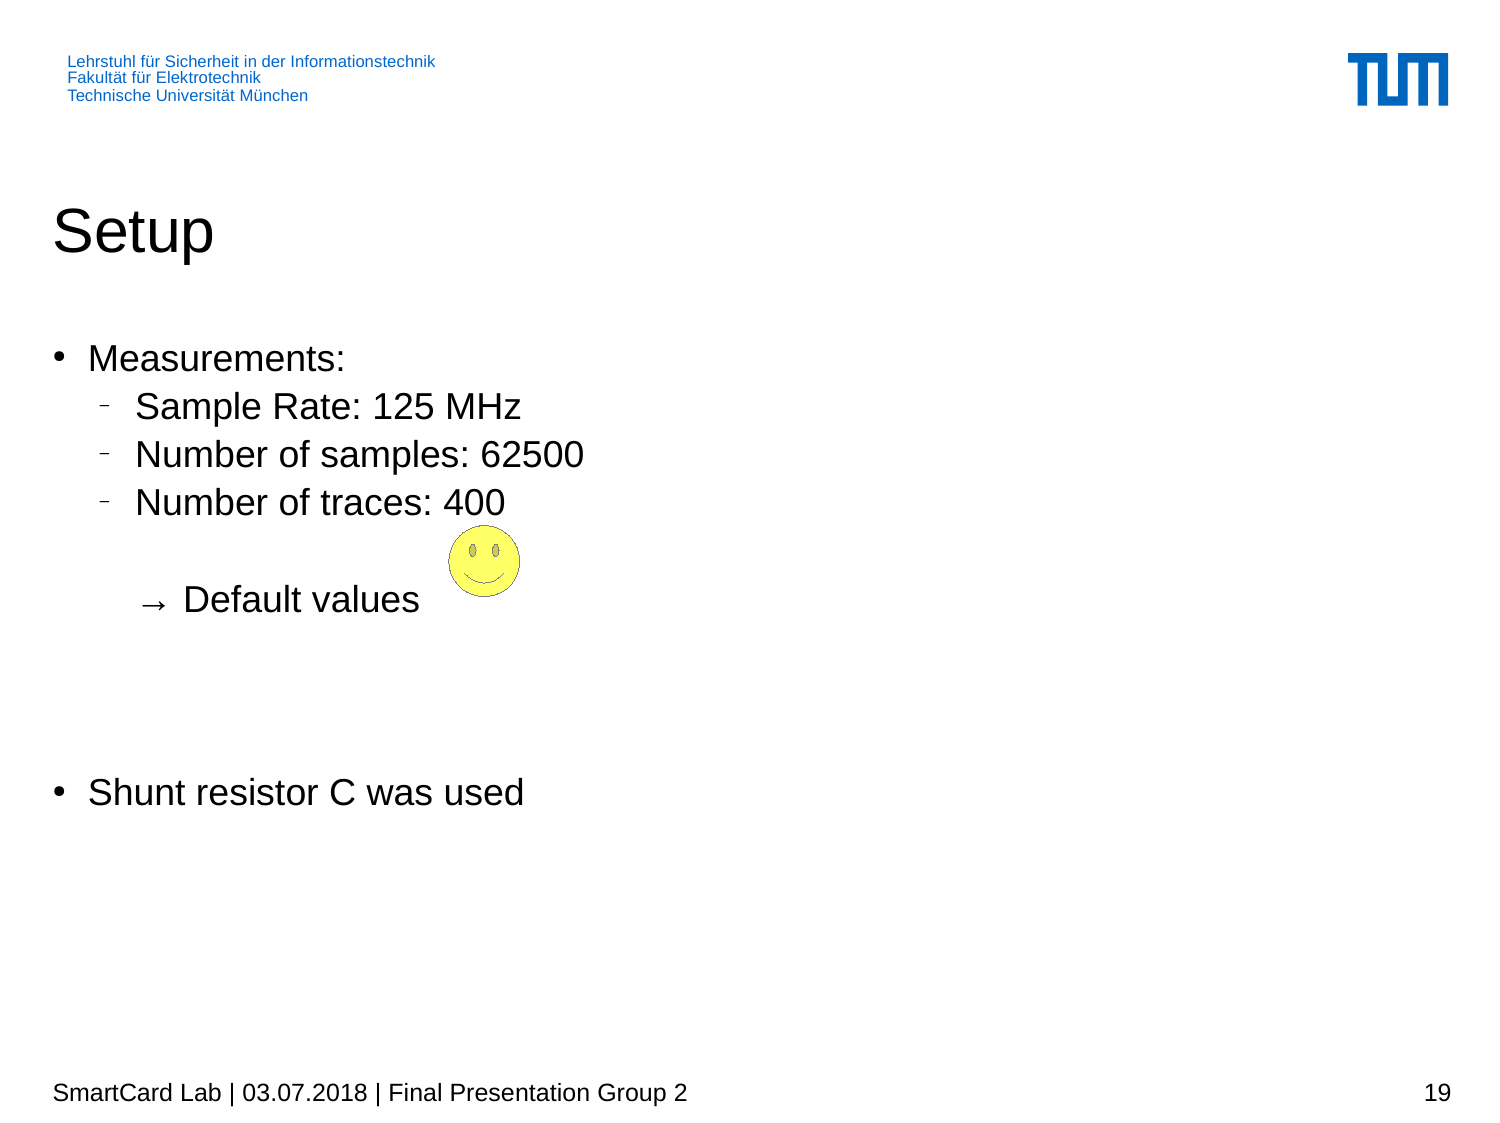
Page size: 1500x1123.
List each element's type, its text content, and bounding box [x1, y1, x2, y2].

title Setup [52, 195, 1453, 266]
list Measurements: Sample Rate: 125 MHz Number of samples: 62500 Number of traces: 400 → Default values Shunt resistor C was used [52, 330, 1453, 807]
text_box [448, 525, 520, 597]
